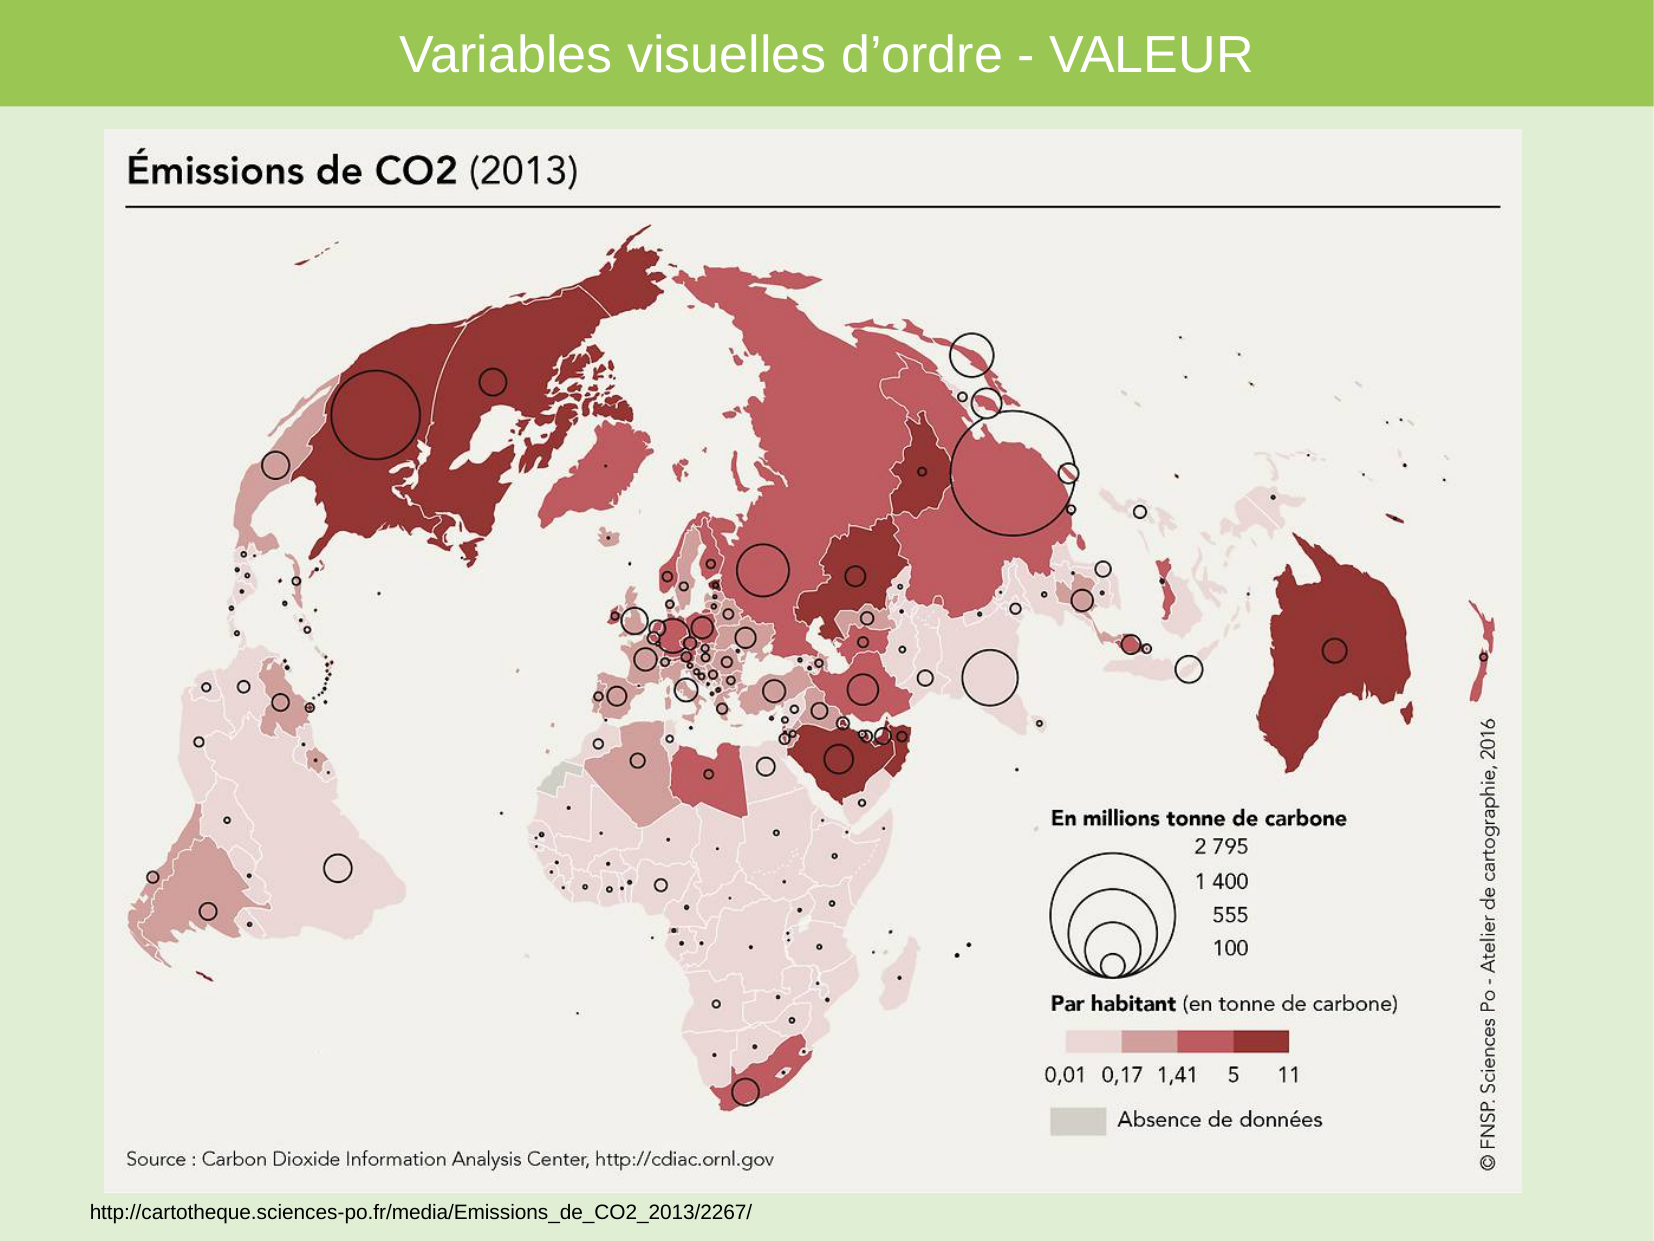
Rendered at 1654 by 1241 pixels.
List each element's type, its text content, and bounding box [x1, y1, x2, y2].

text_box http://cartotheque.sciences-po.fr/media/Emissions_de_CO2_2013/2267/ [75, 1192, 1501, 1236]
title Variables visuelles d’ordre - VALEUR [82, 19, 1571, 89]
picture [104, 129, 1522, 1193]
